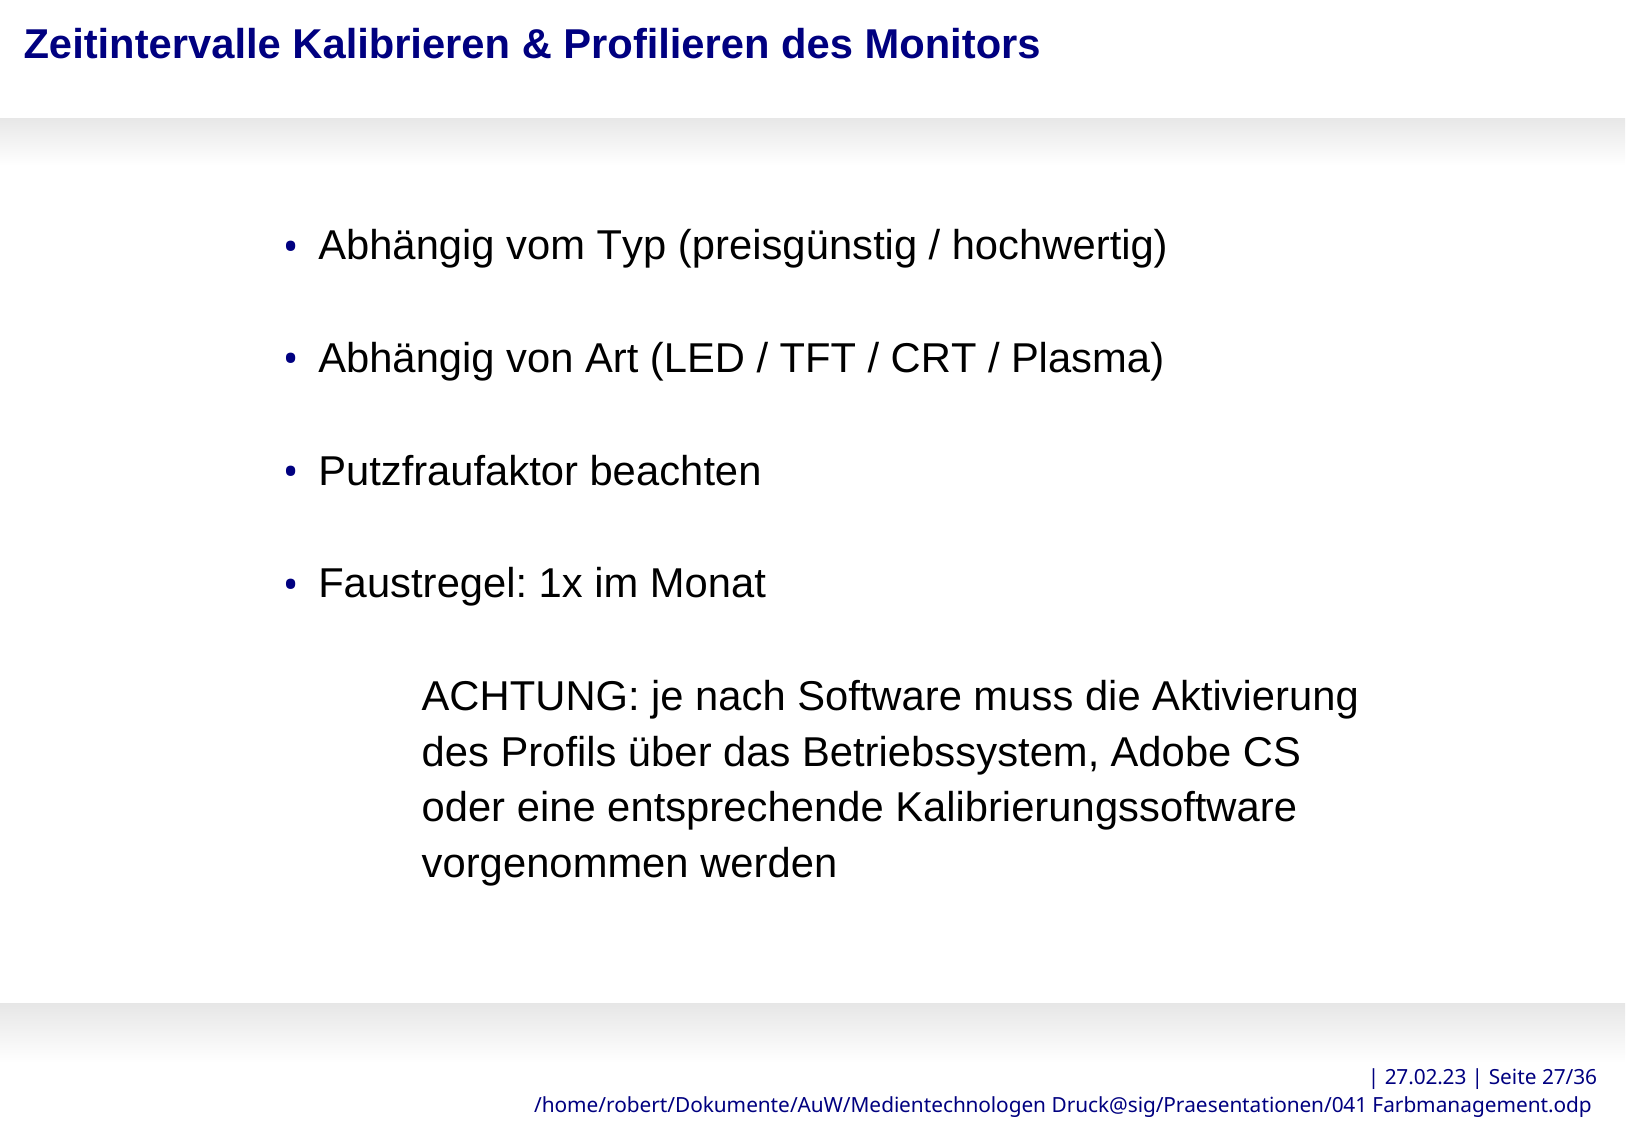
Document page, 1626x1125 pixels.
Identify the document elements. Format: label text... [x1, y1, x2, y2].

title Zeitintervalle Kalibrieren & Profilieren des Monitors [23, 11, 1600, 130]
list Abhängig vom Typ (preisgünstig / hochwertig) Abhängig von Art (LED / TFT / CRT / Plasma) Putzfraufaktor beachten Faustregel: 1x im Monat ACHTUNG: je nach Software muss die Aktivierung des Profils über das Betriebssystem, Adobe CS oder eine entsprechende Kalibrierungssoftware vorgenommen werden [236, 212, 1388, 882]
